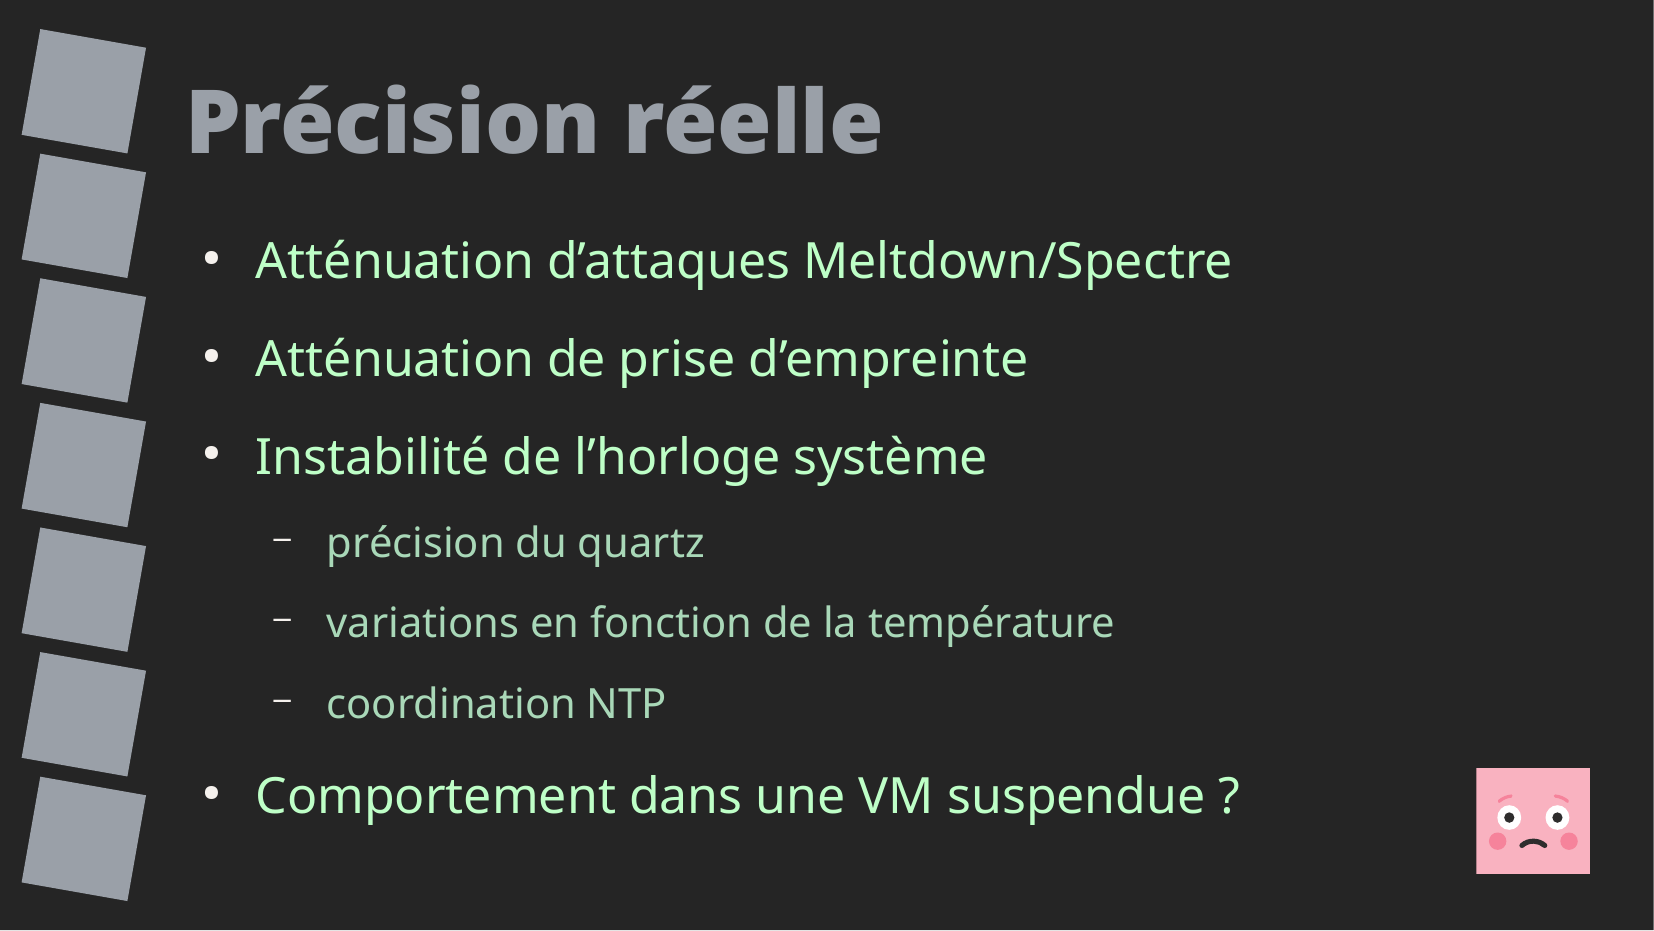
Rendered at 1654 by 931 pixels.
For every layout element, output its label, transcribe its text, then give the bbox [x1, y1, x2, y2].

list Atténuation d’attaques Meltdown/Spectre Atténuation de prise d’empreinte Instabilité de l’horloge système précision du quartz variations en fonction de la température coordination NTP Comportement dans une VM suspendue ? [184, 225, 1636, 901]
picture [1476, 767, 1591, 874]
title Précision réelle [184, 59, 1654, 154]
